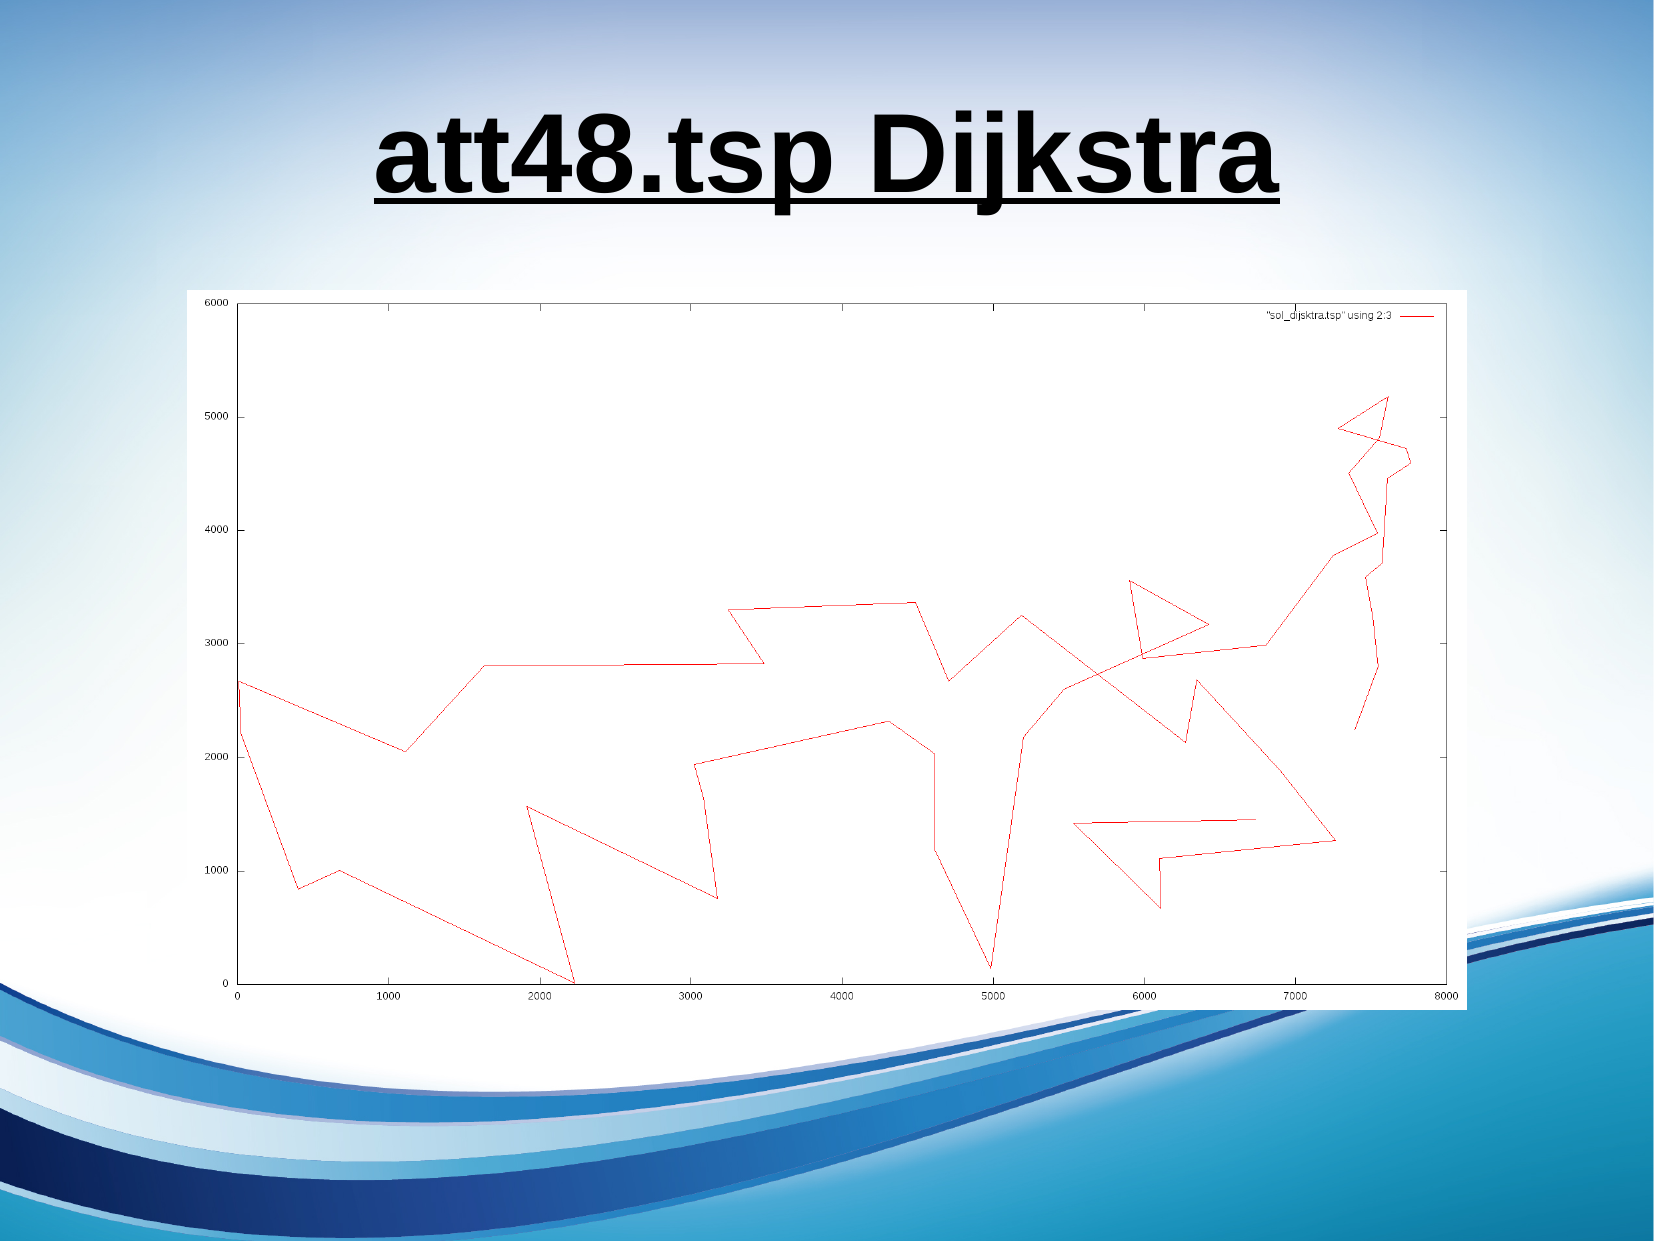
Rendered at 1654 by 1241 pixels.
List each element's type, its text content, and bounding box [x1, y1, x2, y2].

picture [0, 0, 1654, 1241]
title att48.tsp Dijkstra [82, 49, 1571, 257]
